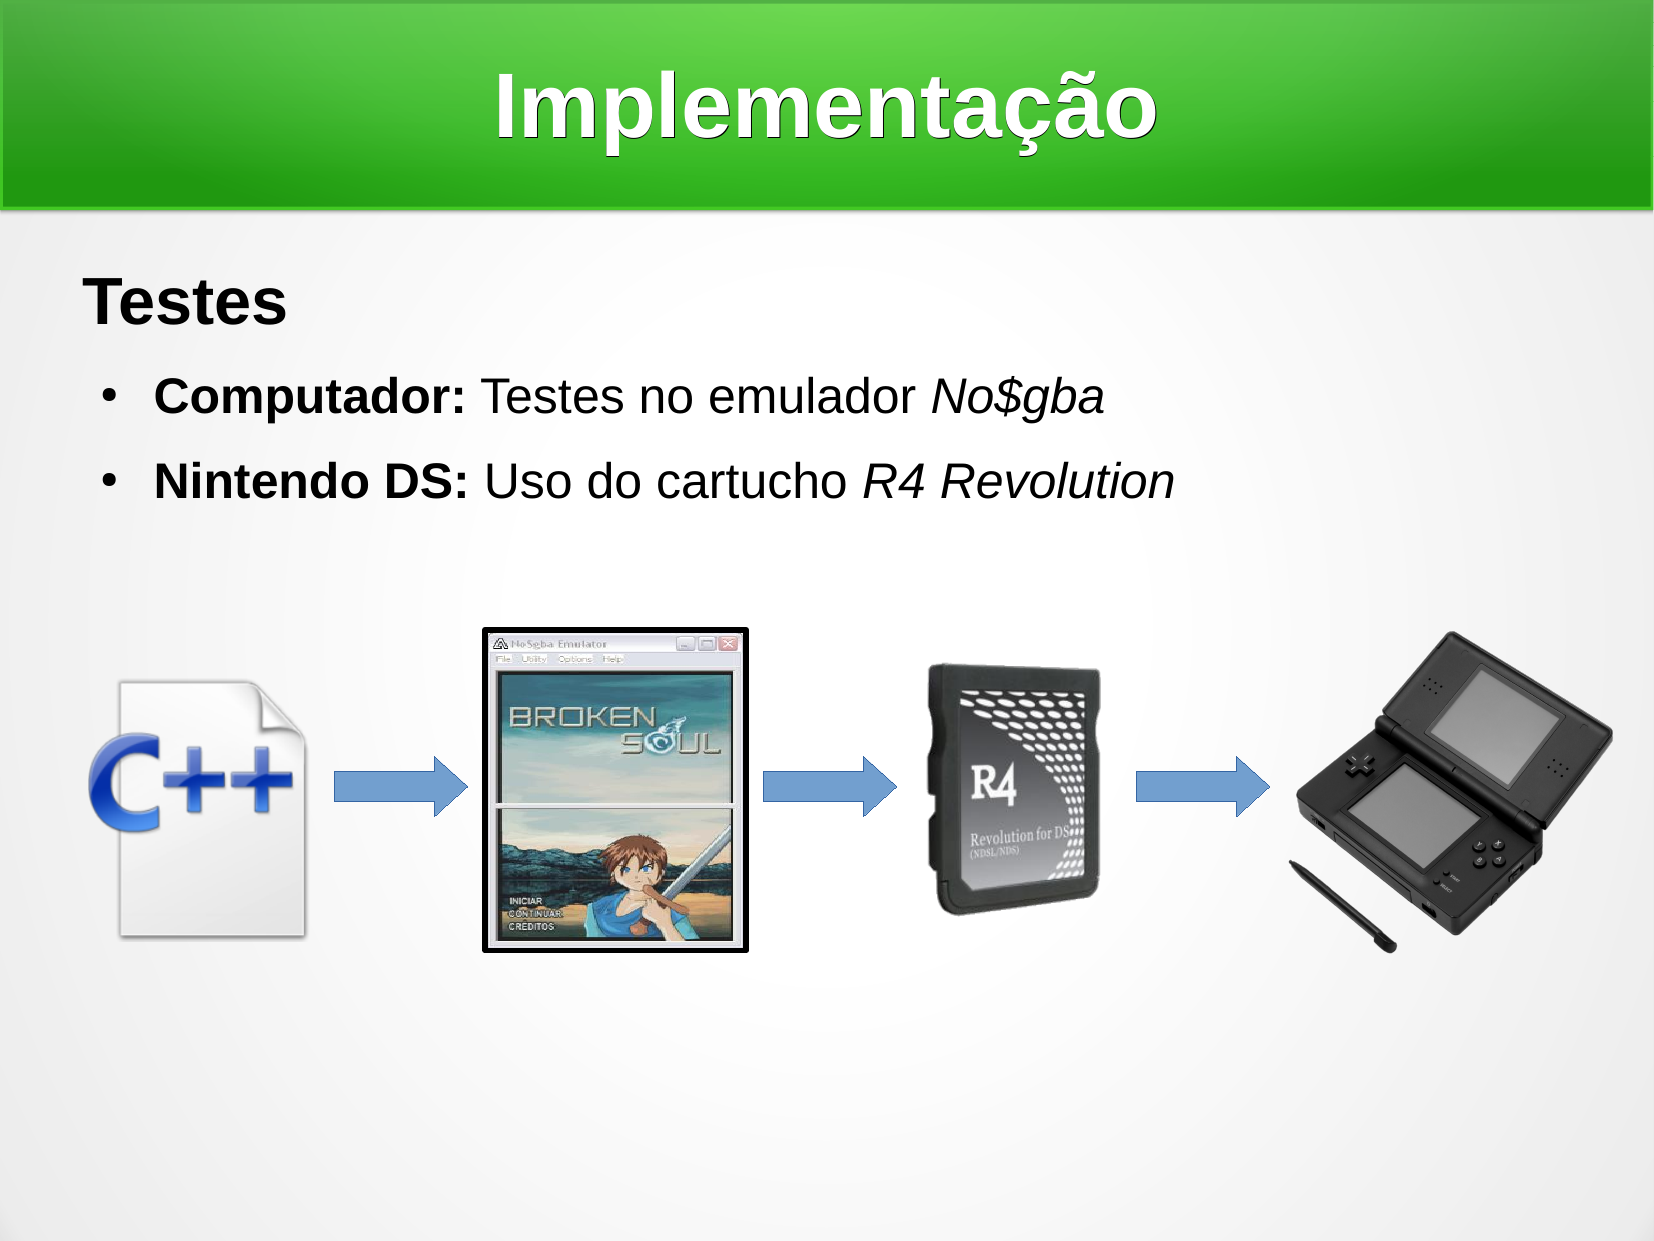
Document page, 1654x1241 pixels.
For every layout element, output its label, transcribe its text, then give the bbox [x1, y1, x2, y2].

picture [885, 651, 1154, 937]
picture [488, 632, 744, 948]
text_box [1136, 756, 1270, 817]
title Implementação [82, 35, 1571, 178]
list Testes Computador: Testes no emulador No$gba Nintendo DS: Uso do cartucho R4 Revolution [82, 257, 1571, 978]
picture [88, 678, 335, 942]
text_box [334, 756, 468, 817]
text_box [763, 756, 897, 817]
picture [1271, 624, 1620, 954]
